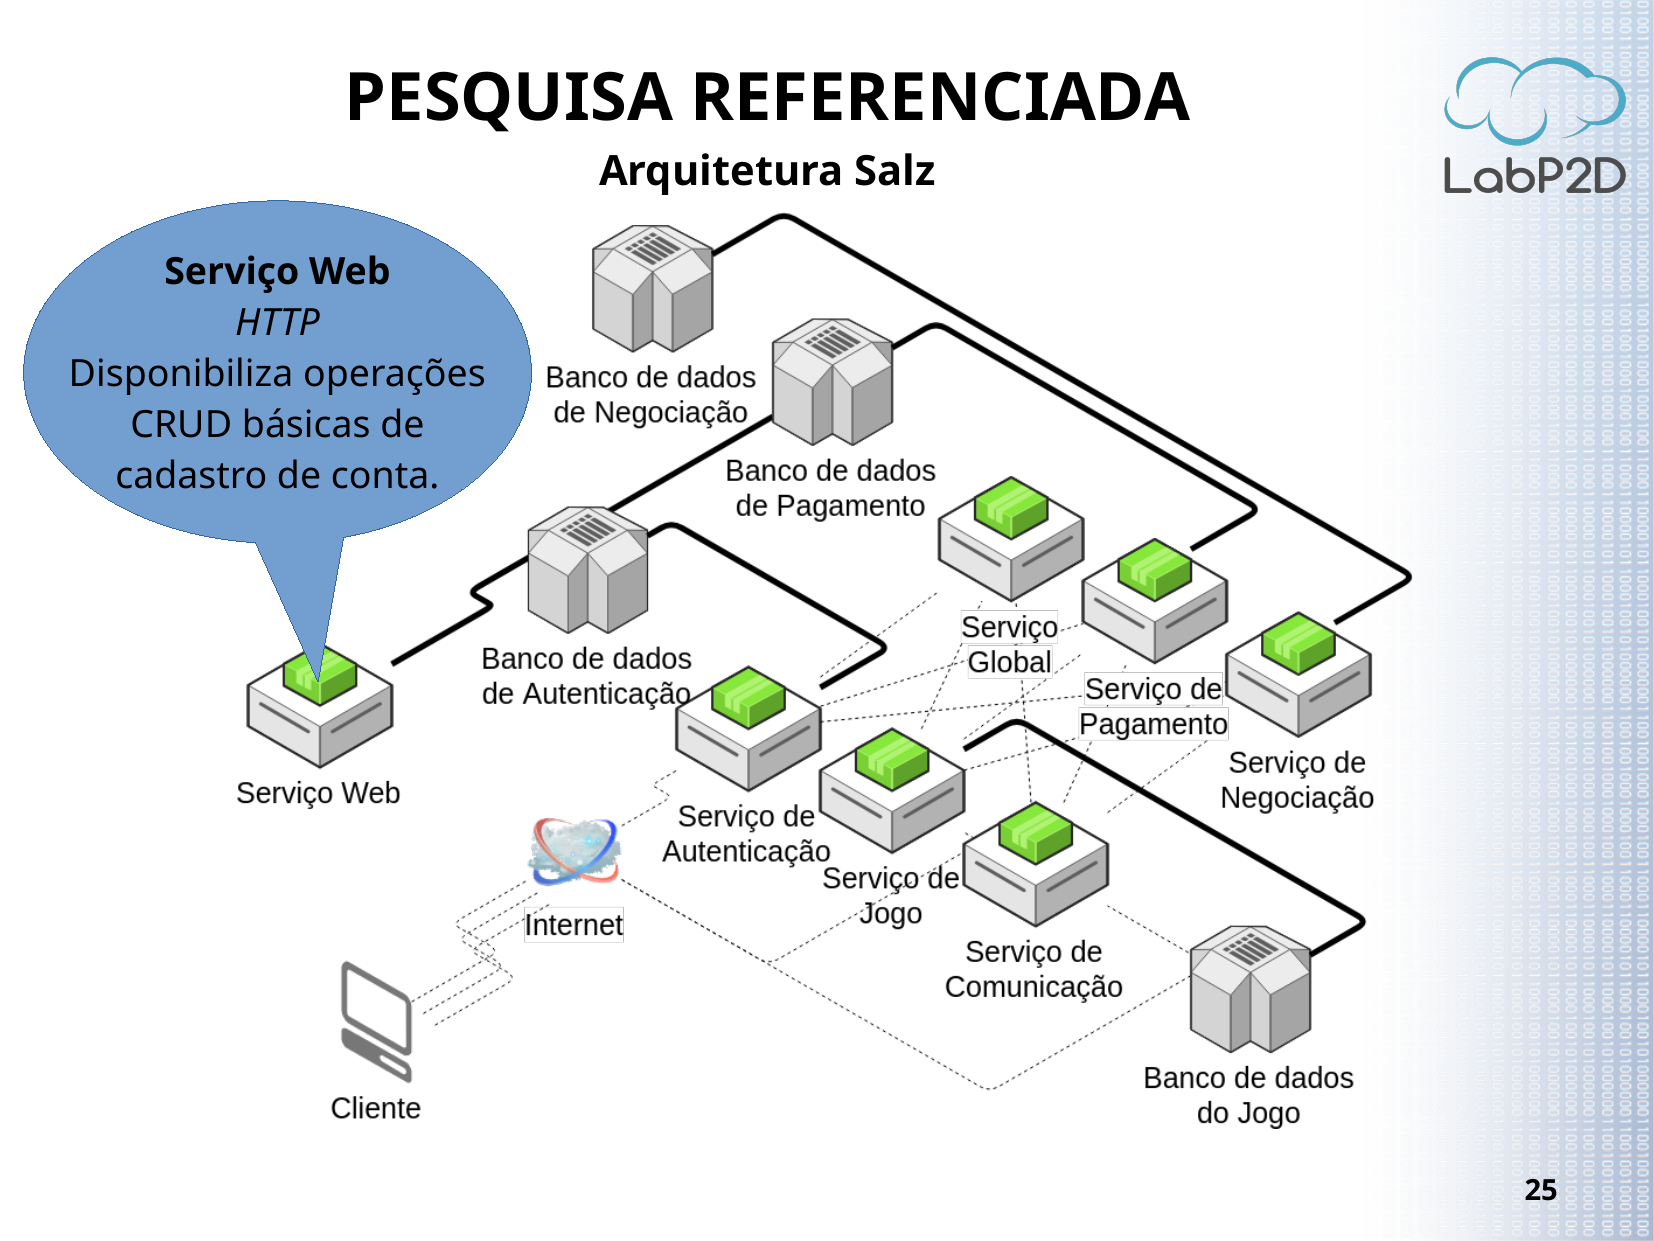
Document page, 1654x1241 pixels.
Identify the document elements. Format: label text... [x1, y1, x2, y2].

text_box Serviço Web HTTP Disponibiliza operações CRUD básicas de cadastro de conta. [23, 200, 532, 682]
picture [236, 1, 1654, 1240]
title PESQUISA REFERENCIADA Arquitetura Salz [82, 19, 1453, 227]
